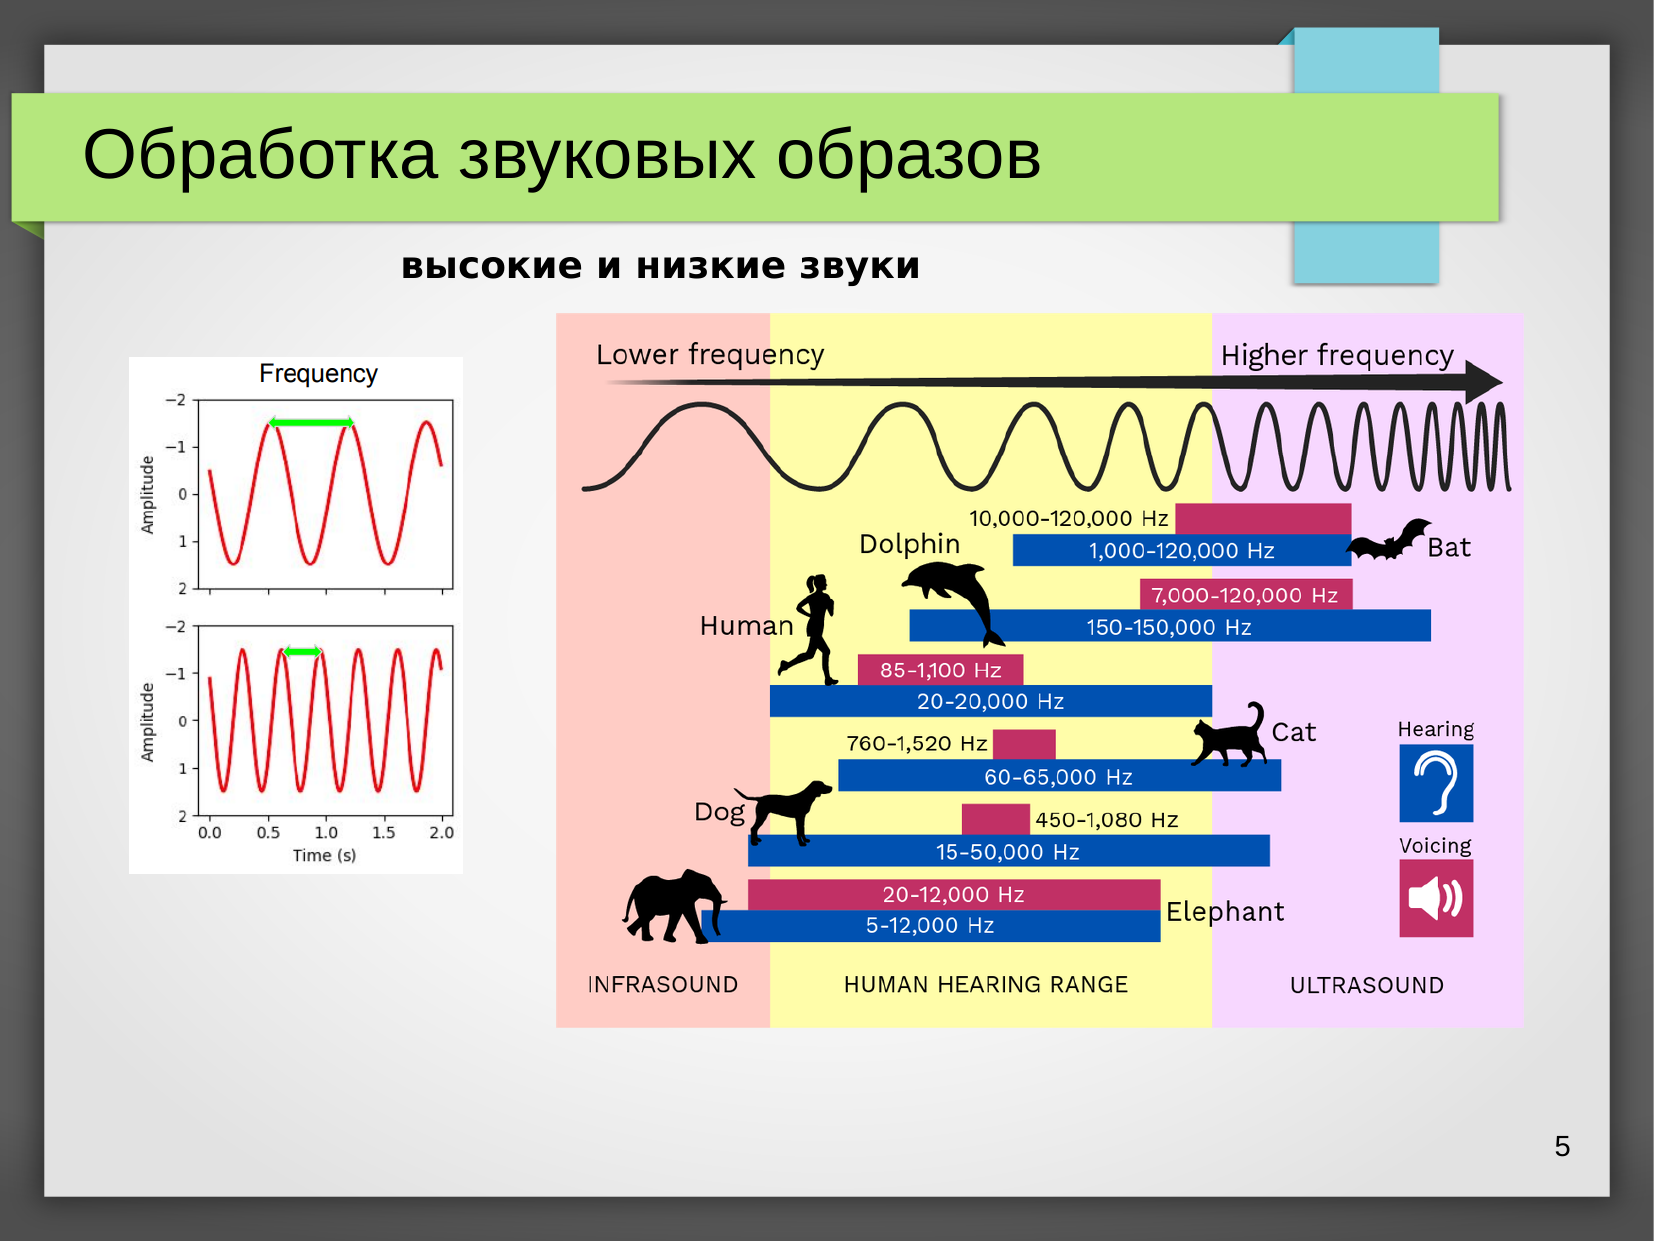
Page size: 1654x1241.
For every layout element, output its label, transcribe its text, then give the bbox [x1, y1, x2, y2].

title Обработка звуковых образов [82, 114, 1406, 194]
text_box высокие и низкие звуки [385, 236, 1063, 319]
picture [0, 0, 1654, 1241]
